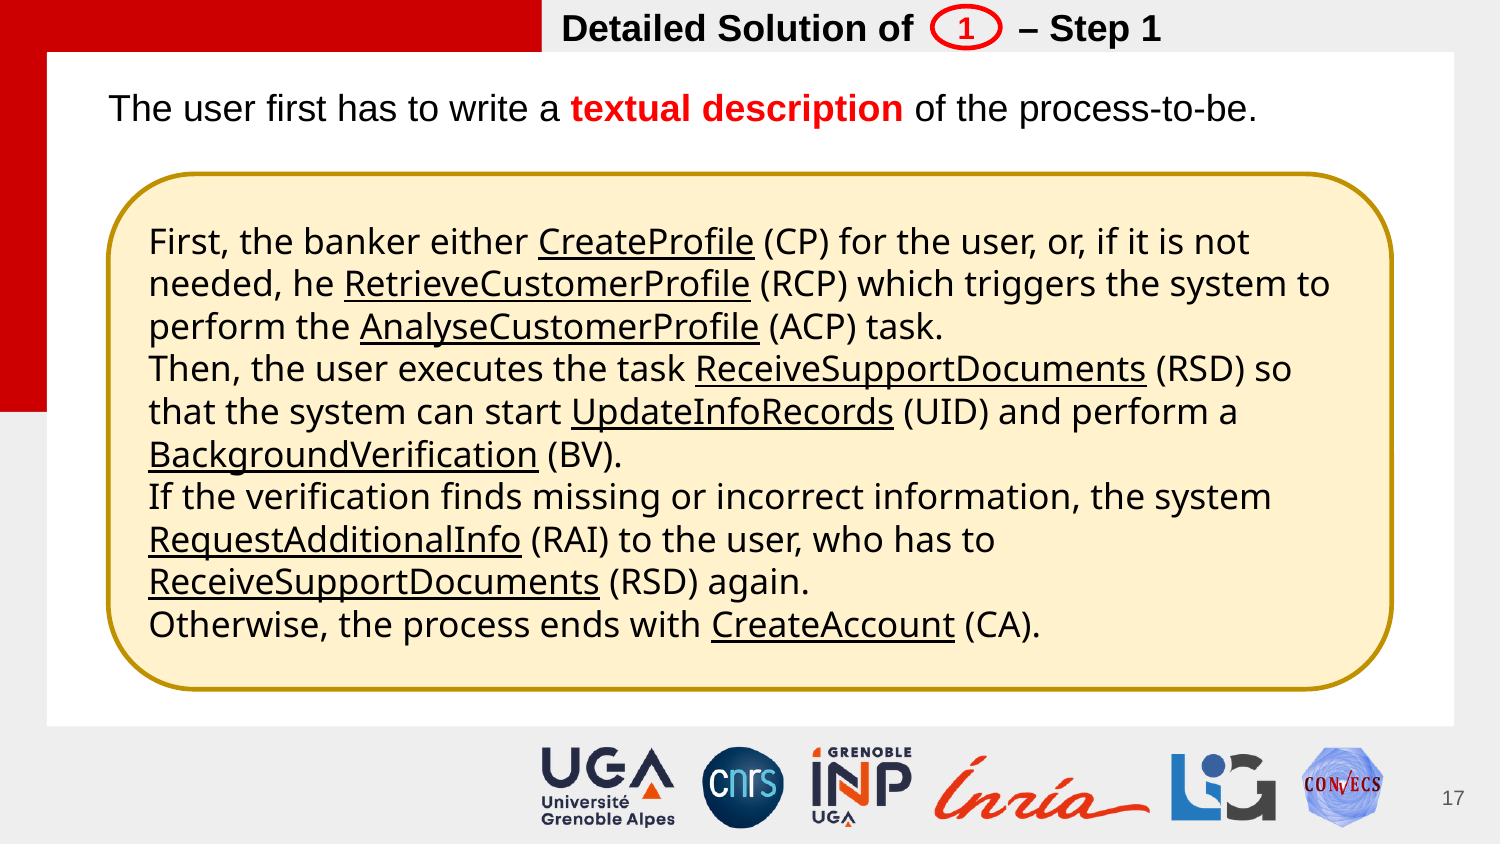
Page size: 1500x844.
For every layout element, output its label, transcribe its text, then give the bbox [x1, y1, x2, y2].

text_box First, the banker either CreateProfile (CP) for the user, or, if it is not needed, he RetrieveCustomerProfile (RCP) which triggers the system to perform the AnalyseCustomerProfile (ACP) task. Then, the user executes the task ReceiveSupportDocuments (RSD) so that the system can start UpdateInfoRecords (UID) and perform a BackgroundVerification (BV). If the verification finds missing or incorrect information, the system RequestAdditionalInfo (RAI) to the user, who has to ReceiveSupportDocuments (RSD) again. Otherwise, the process ends with CreateAccount (CA). [108, 173, 1392, 690]
text_box Detailed Solution of – Step 1 [546, 0, 1441, 55]
slide_number <numéro> [1389, 764, 1480, 830]
text_box The user first has to write a textual description of the process-to-be. [93, 80, 1377, 136]
picture [0, 0, 1500, 844]
text_box 1 [932, 6, 1001, 49]
